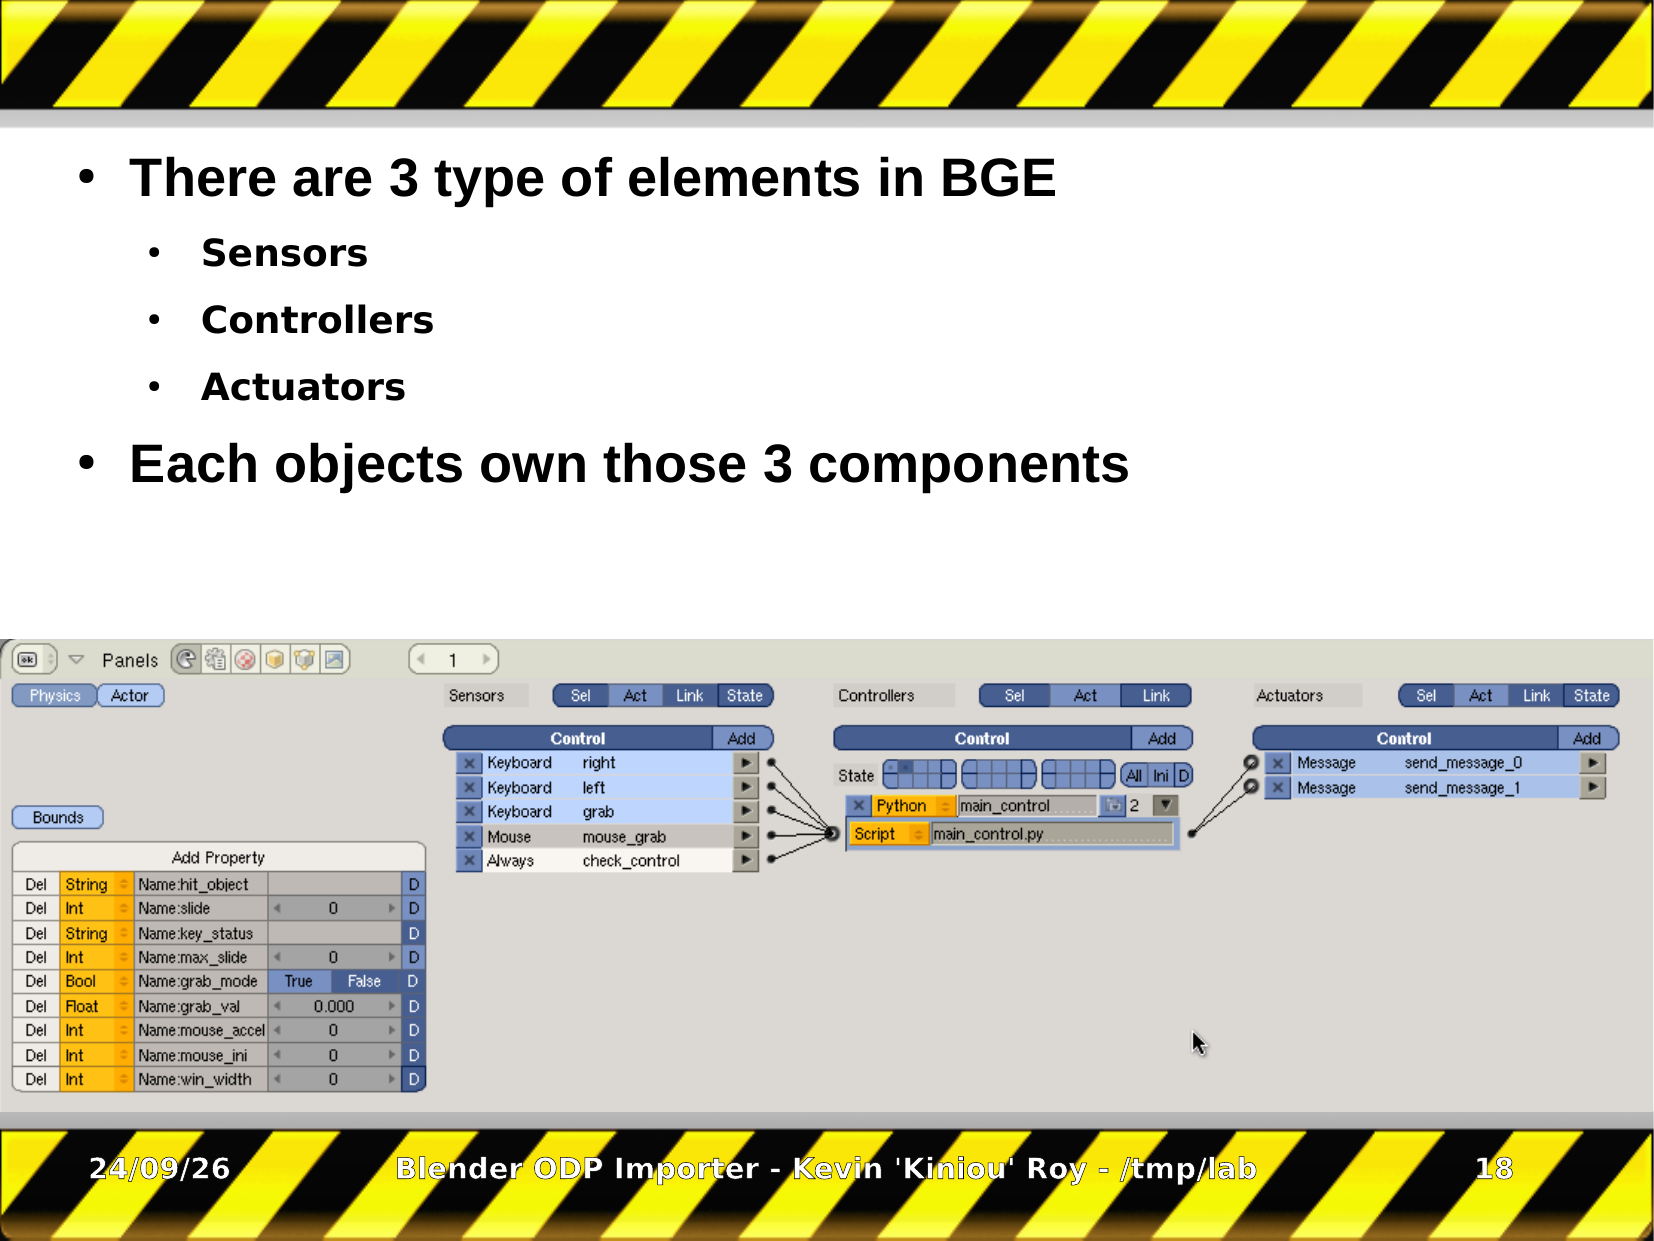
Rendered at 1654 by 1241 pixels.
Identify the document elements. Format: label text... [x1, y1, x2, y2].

title Components [73, 14, 1580, 102]
picture [0, 0, 1654, 1241]
list There are 3 type of elements in BGE Sensors Controllers Actuators Each objects own those 3 components [59, 147, 1595, 639]
